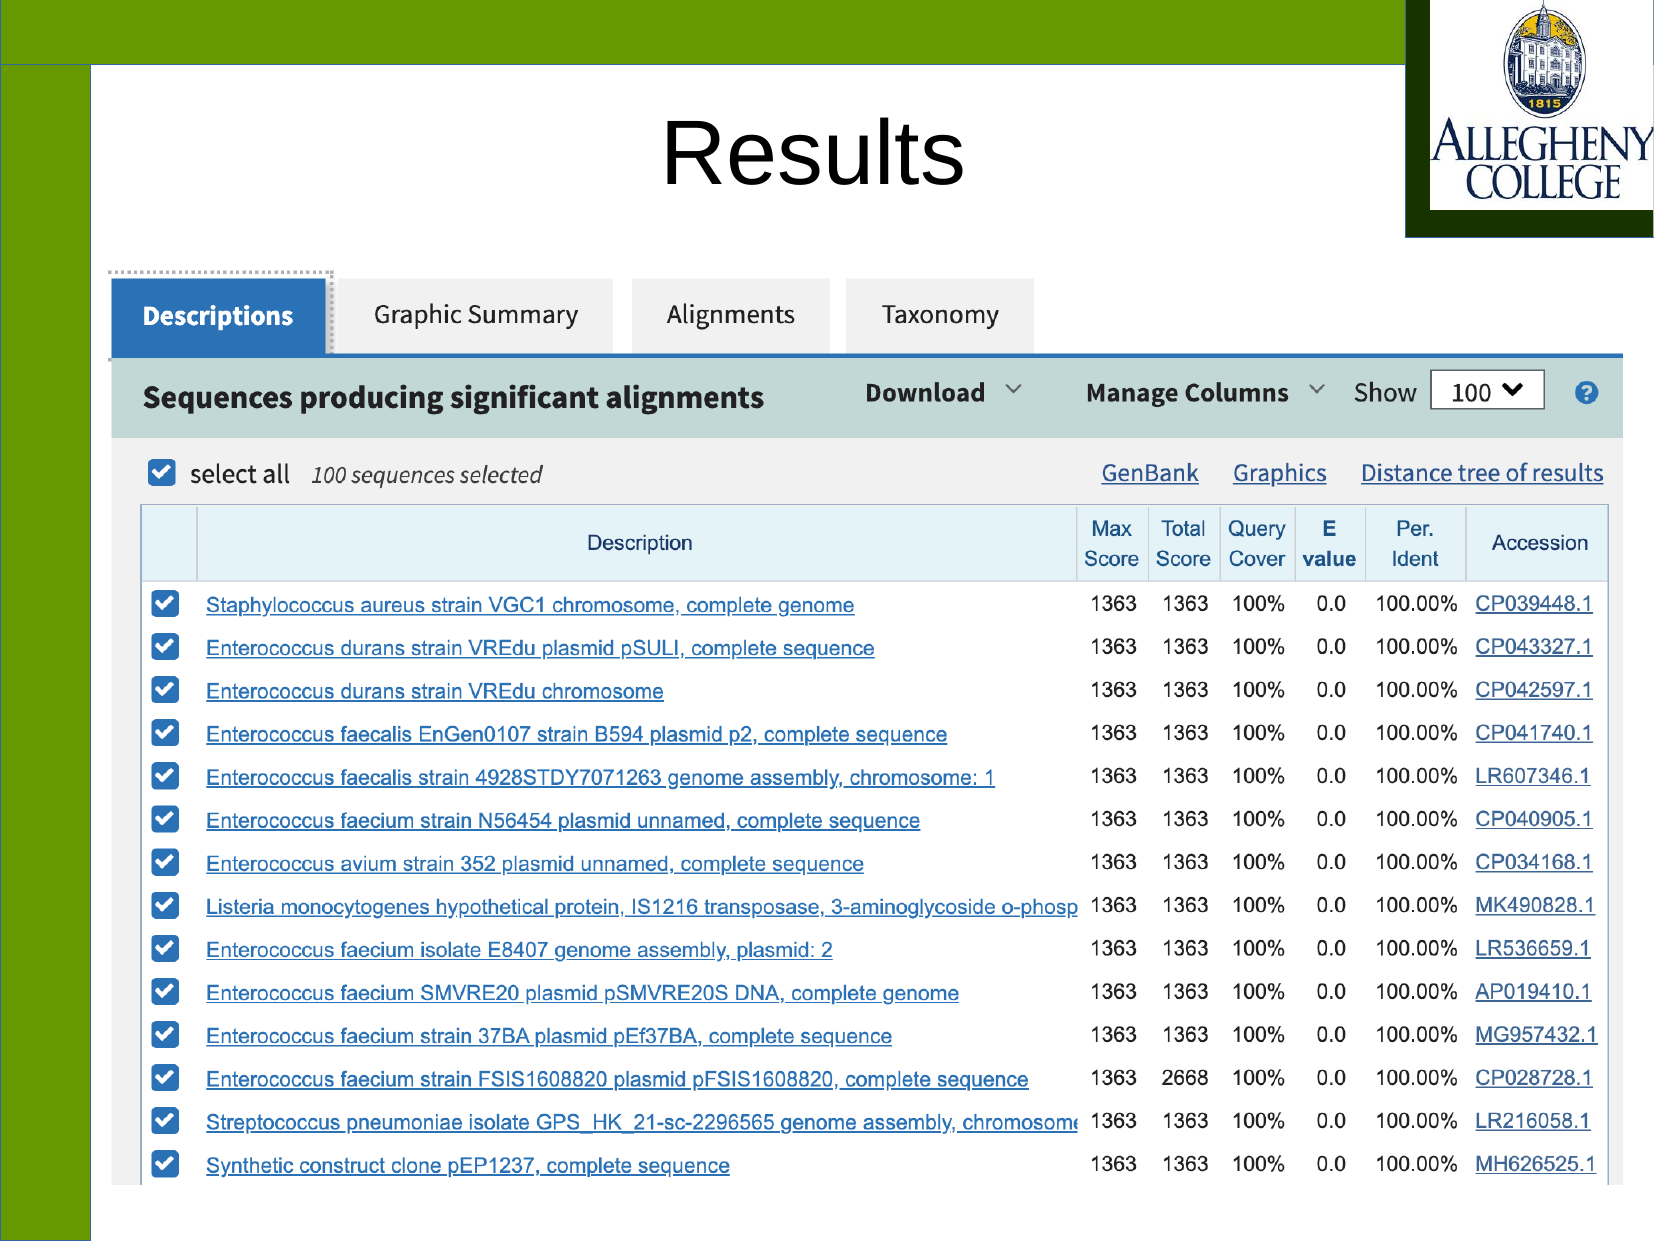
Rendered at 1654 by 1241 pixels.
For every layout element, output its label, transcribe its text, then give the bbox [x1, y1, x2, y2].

picture [108, 259, 1623, 1185]
text_box [0, 0, 1654, 1241]
picture [1430, 0, 1654, 210]
title Results [112, 65, 1515, 257]
